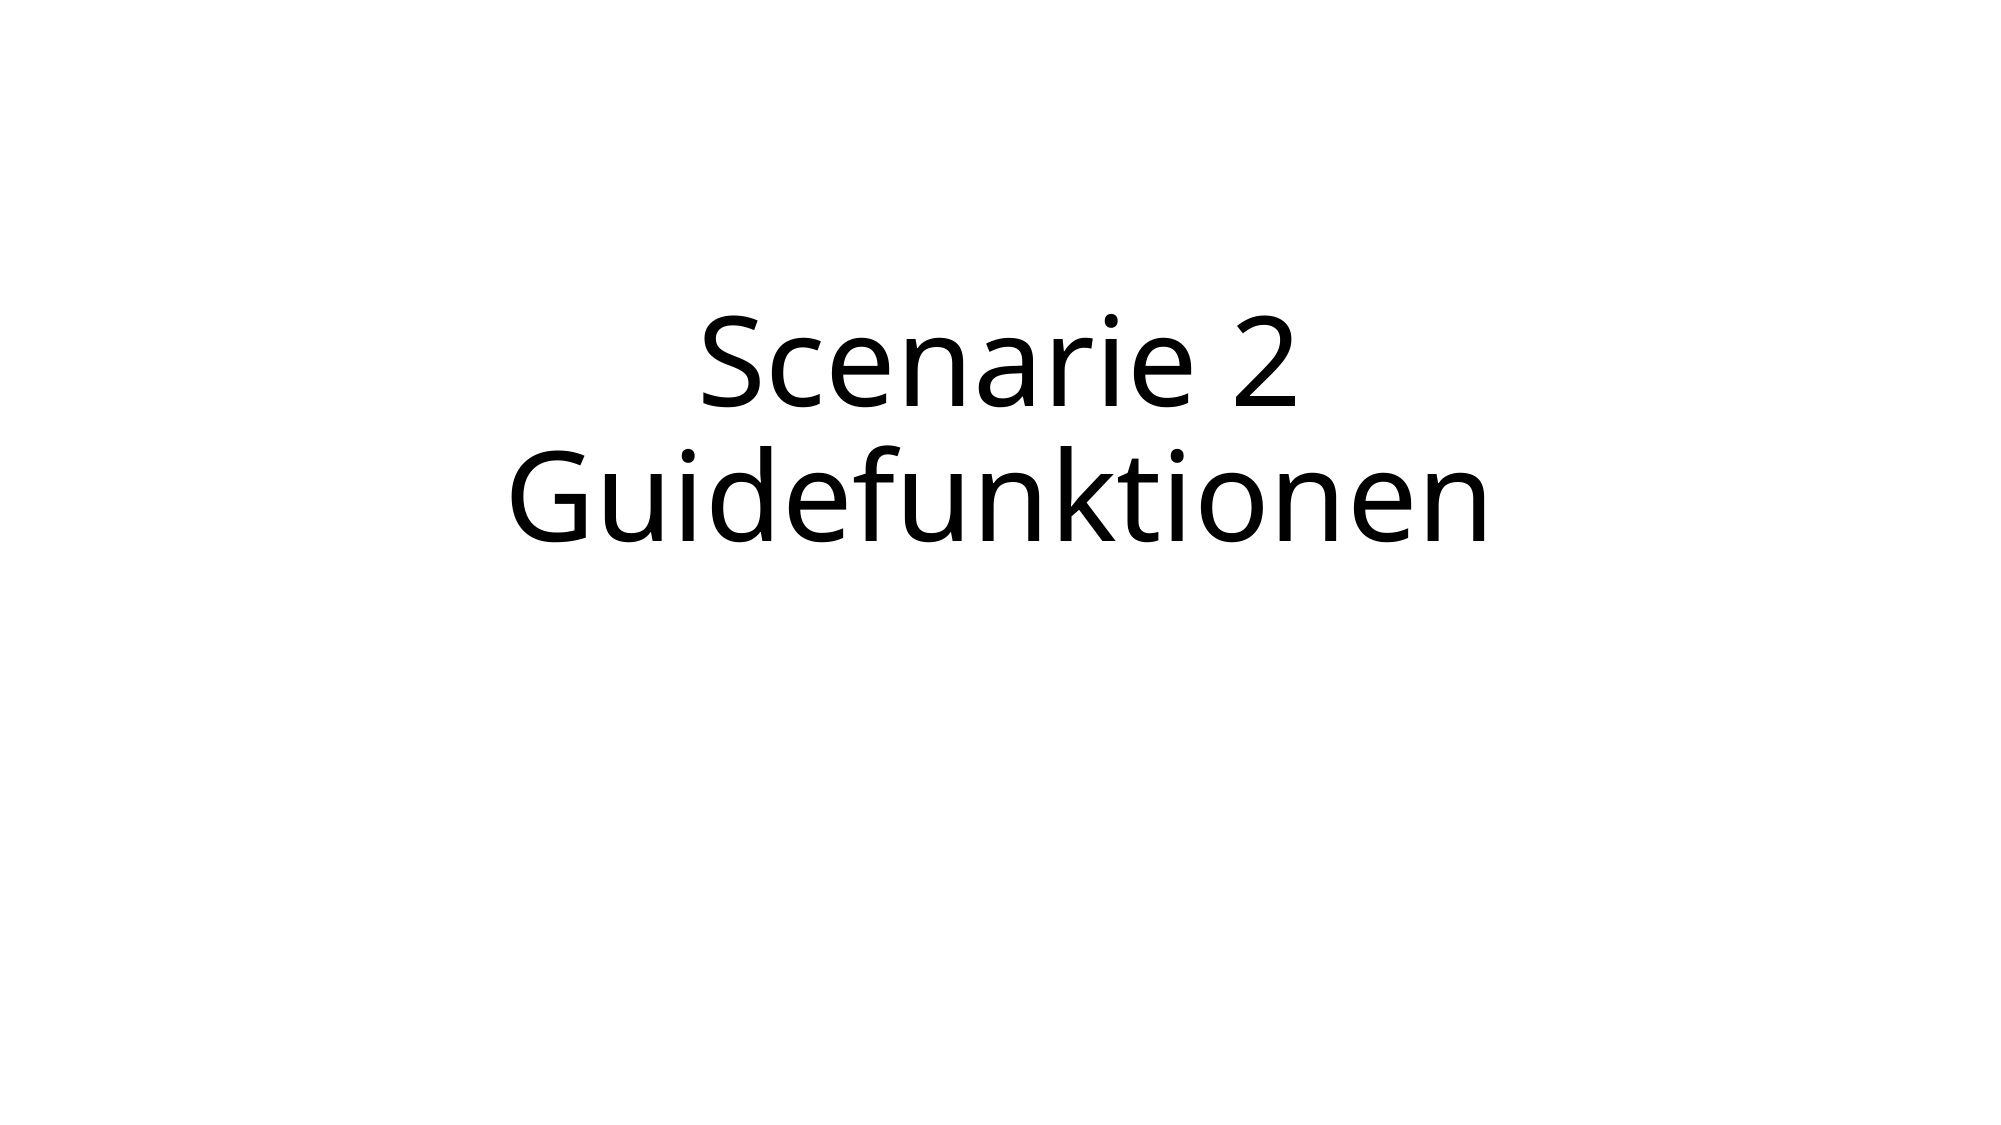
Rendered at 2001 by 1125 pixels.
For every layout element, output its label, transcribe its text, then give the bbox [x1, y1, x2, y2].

title Scenarie 2 Guidefunktionen [249, 184, 1750, 576]
